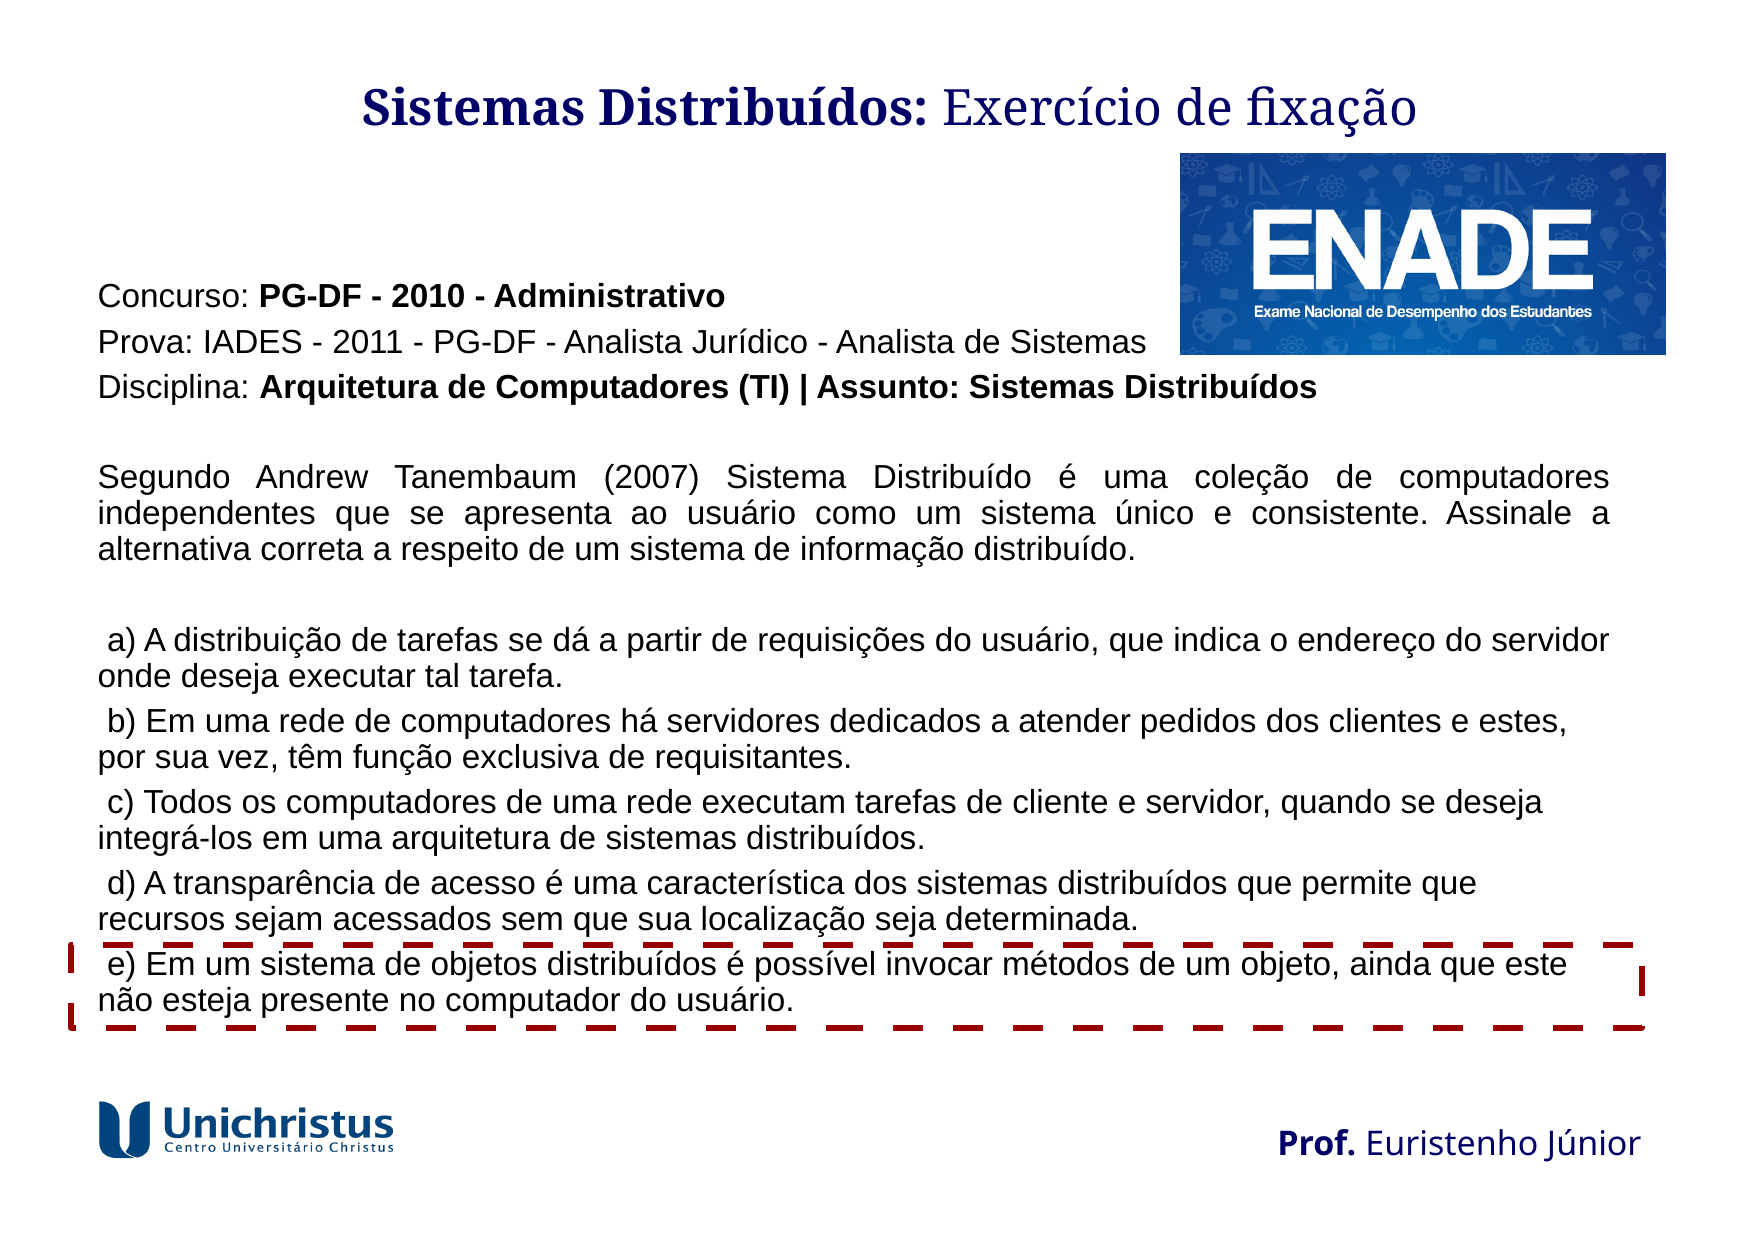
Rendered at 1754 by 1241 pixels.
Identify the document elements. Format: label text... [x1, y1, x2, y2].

list Concurso: PG-DF - 2010 - Administrativo Prova: IADES - 2011 - PG-DF - Analista Jurídico - Analista de Sistemas Disciplina: Arquitetura de Computadores (TI) | Assunto: Sistemas Distribuídos Segundo Andrew Tanembaum (2007) Sistema Distribuído é uma coleção de computadores independentes que se apresenta ao usuário como um sistema único e consistente. Assinale a alternativa correta a respeito de um sistema de informação distribuído. a) A distribuição de tarefas se dá a partir de requisições do usuário, que indica o endereço do servidor onde deseja executar tal tarefa. b) Em uma rede de computadores há servidores dedicados a atender pedidos dos clientes e estes, por sua vez, têm função exclusiva de requisitantes. c) Todos os computadores de uma rede executam tarefas de cliente e servidor, quando se deseja integrá-los em uma arquitetura de sistemas distribuídos. d) A transparência de acesso é uma característica dos sistemas distribuídos que permite que recursos sejam acessados sem que sua localização seja determinada. e) Em um sistema de objetos distribuídos é possível invocar métodos de um objeto, ainda que este não esteja presente no computador do usuário. [82, 271, 1630, 839]
text_box Sistemas Distribuídos: Exercício de fixação [347, 64, 1421, 161]
text_box Prof. Euristenho Júnior [1262, 1111, 1695, 1167]
picture [1180, 153, 1666, 355]
picture [94, 1098, 398, 1160]
